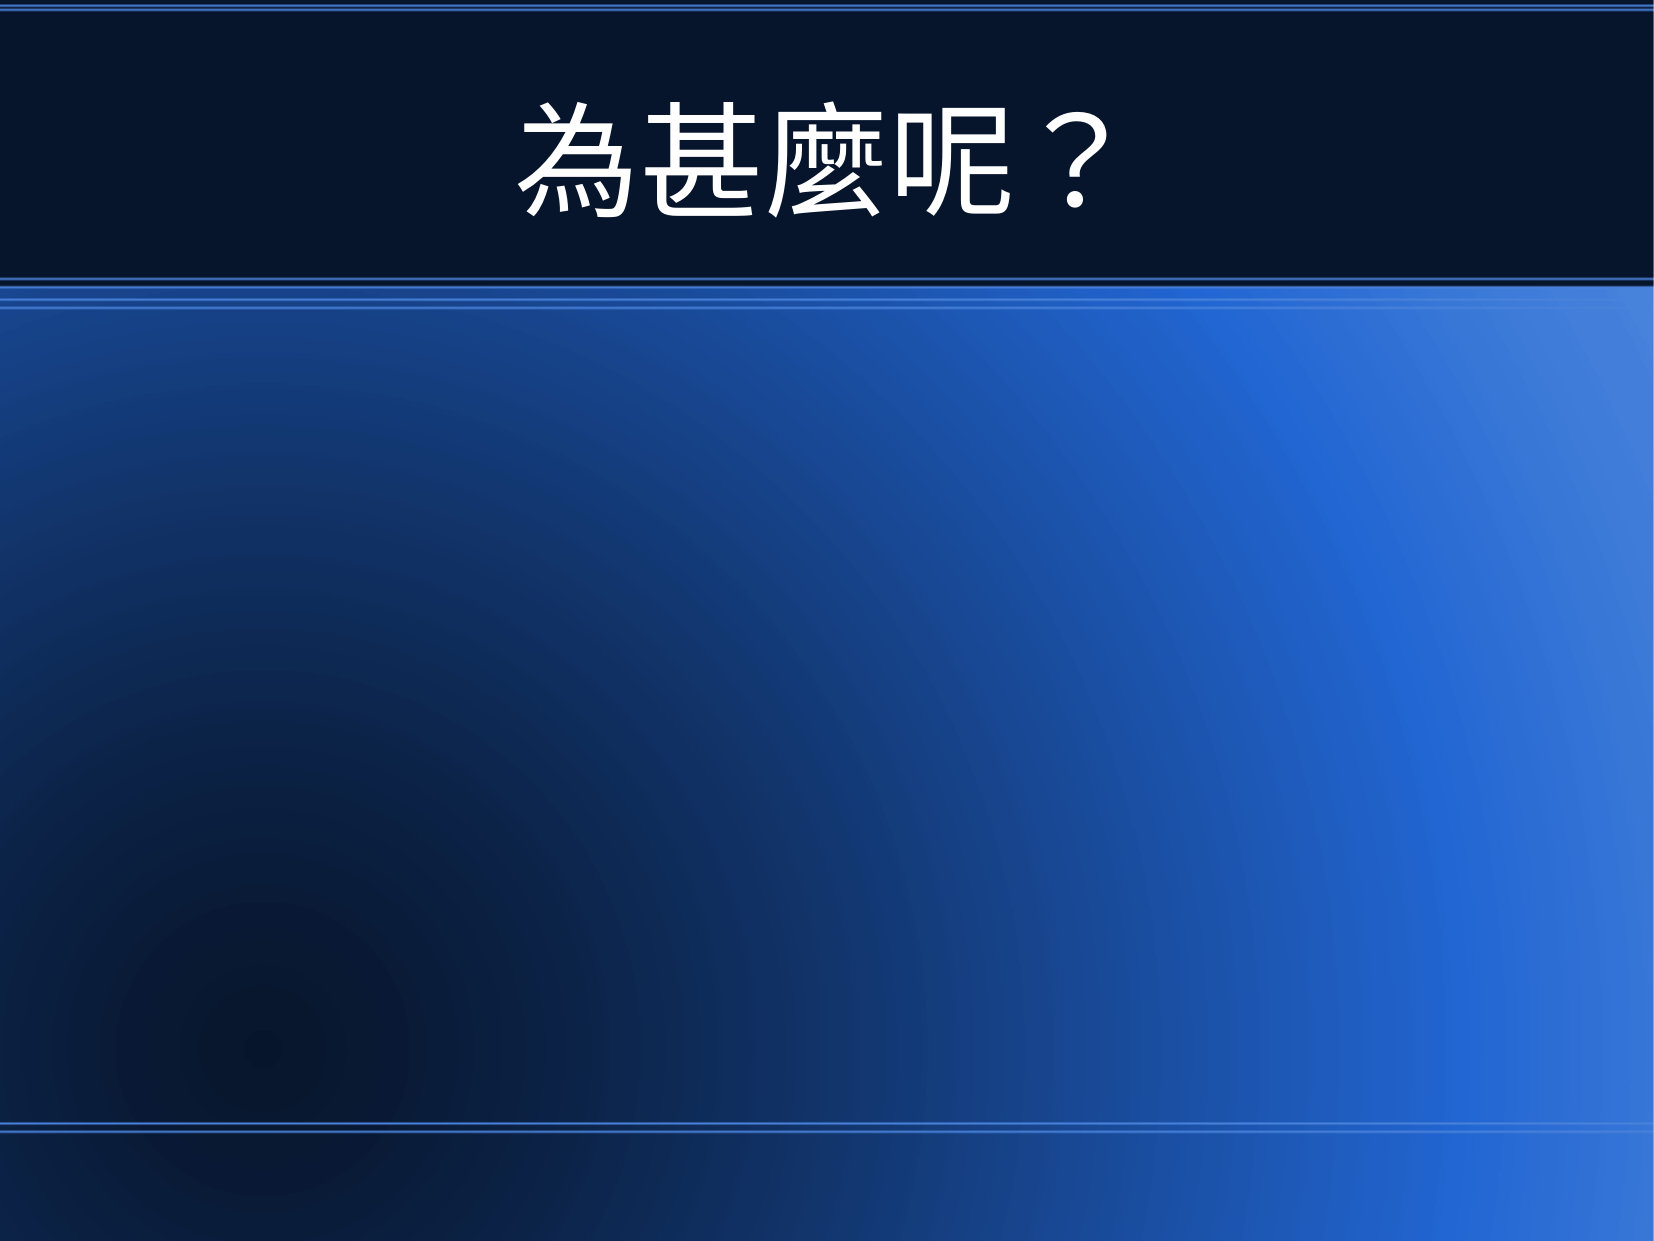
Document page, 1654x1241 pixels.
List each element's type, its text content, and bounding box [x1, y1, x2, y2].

title 為甚麼呢？ [82, 49, 1571, 257]
picture [0, 0, 1654, 1241]
